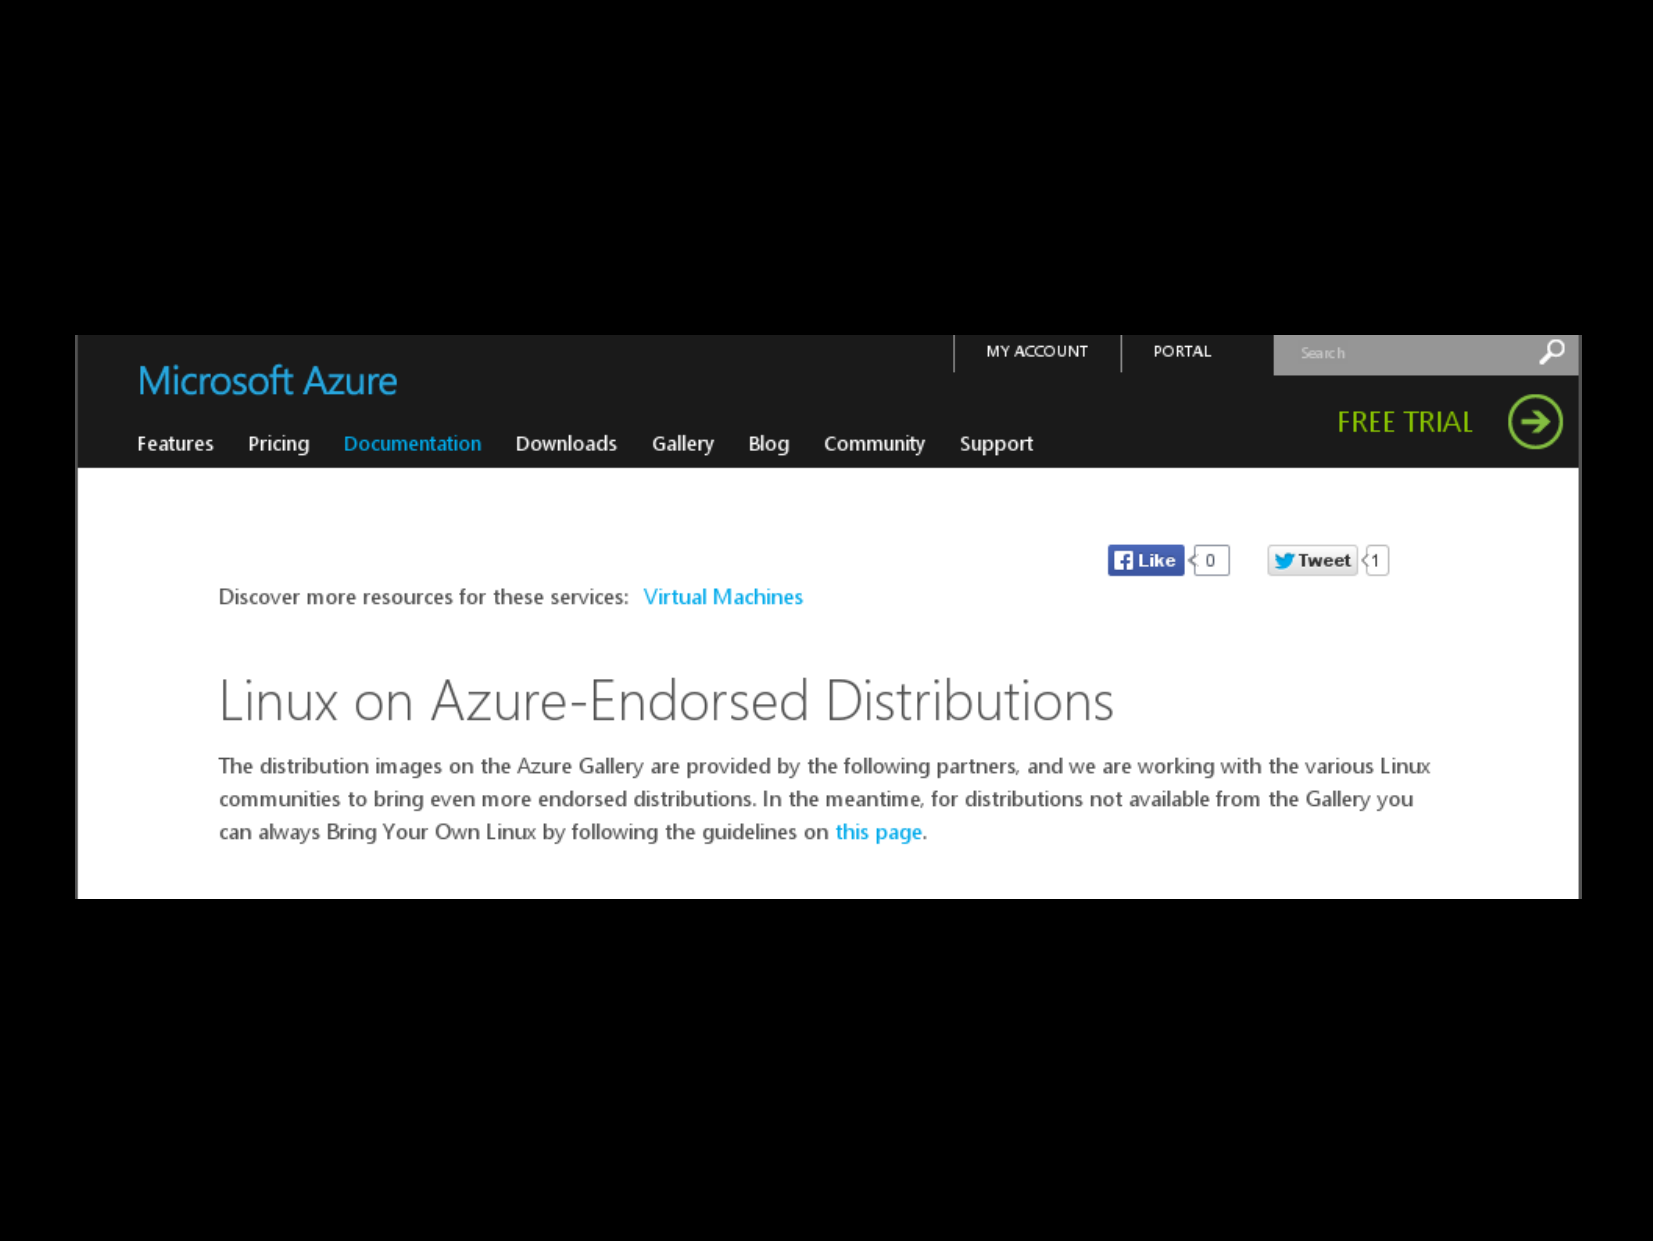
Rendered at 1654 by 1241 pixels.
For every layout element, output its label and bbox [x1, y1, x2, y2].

picture [75, 335, 1582, 899]
